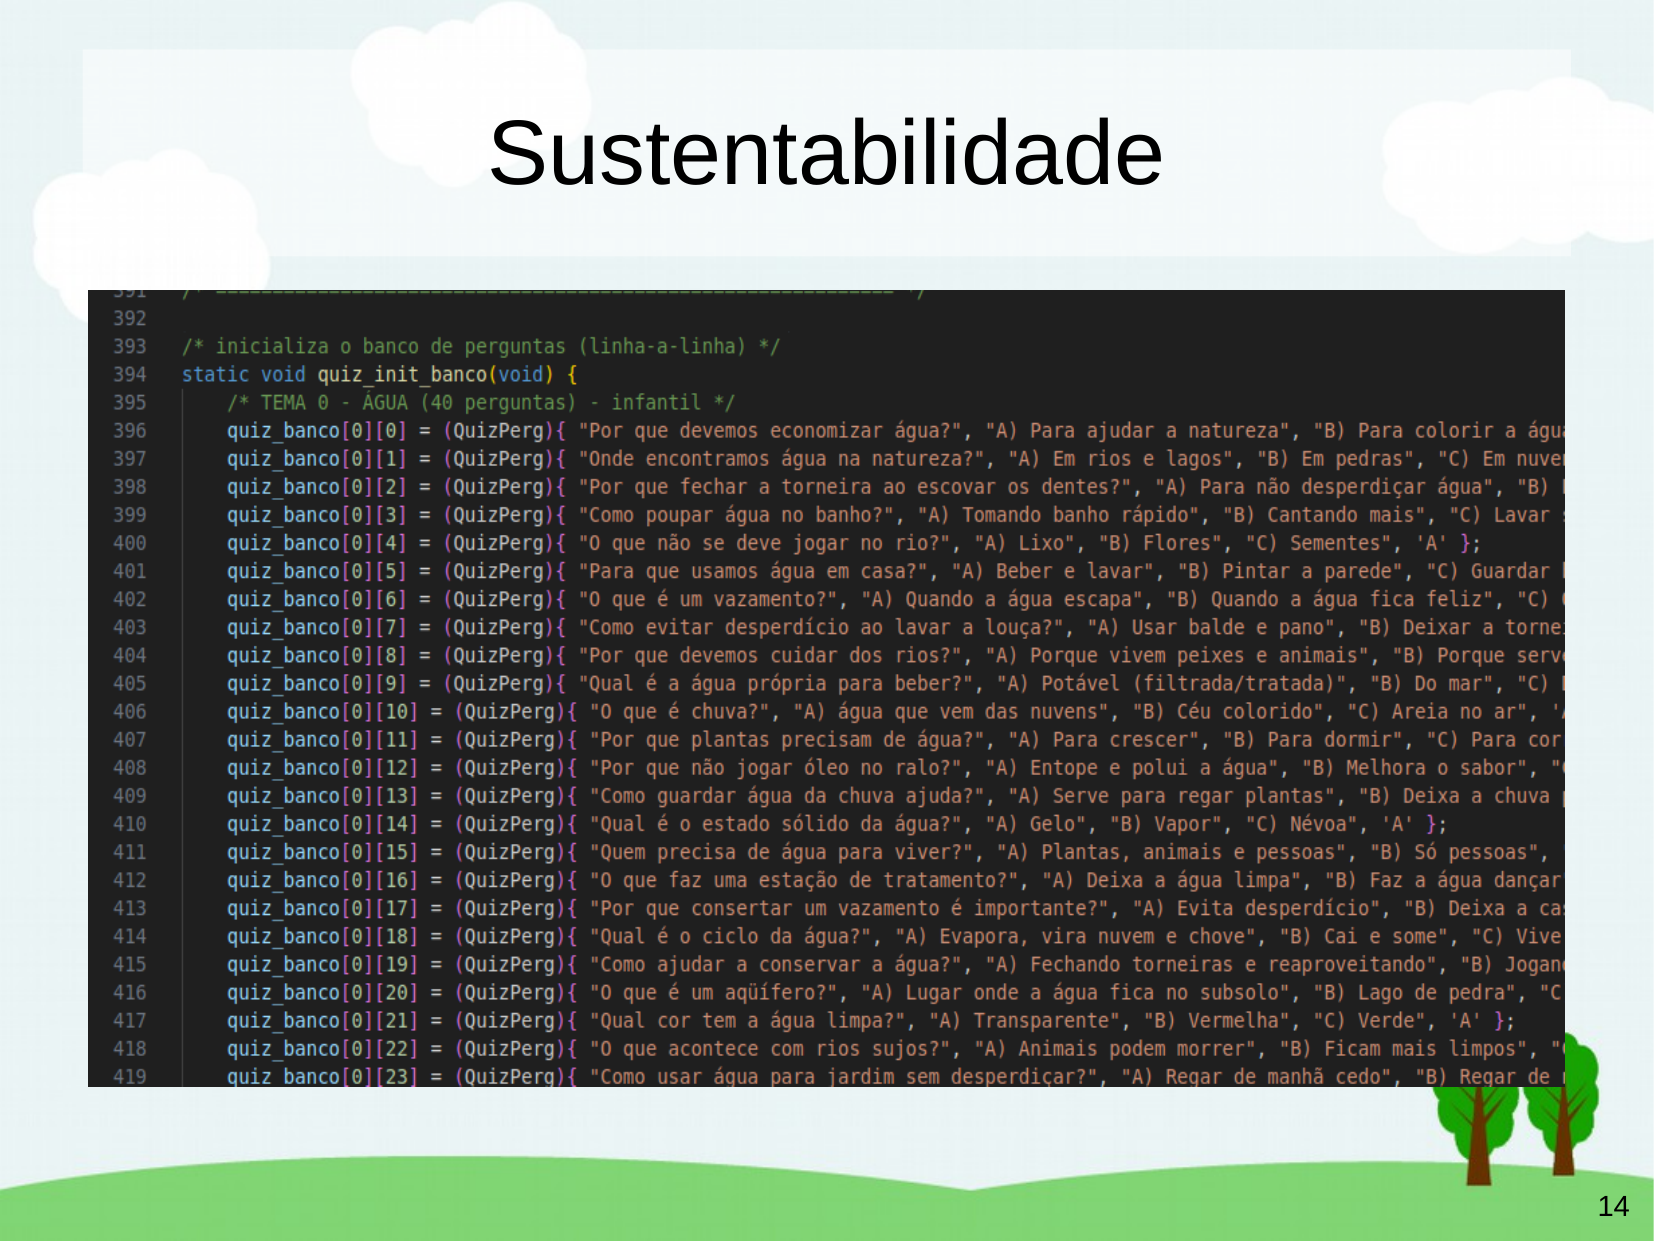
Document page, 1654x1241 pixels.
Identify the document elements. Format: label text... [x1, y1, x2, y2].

title Sustentabilidade [82, 49, 1571, 257]
picture [0, 0, 1654, 1241]
